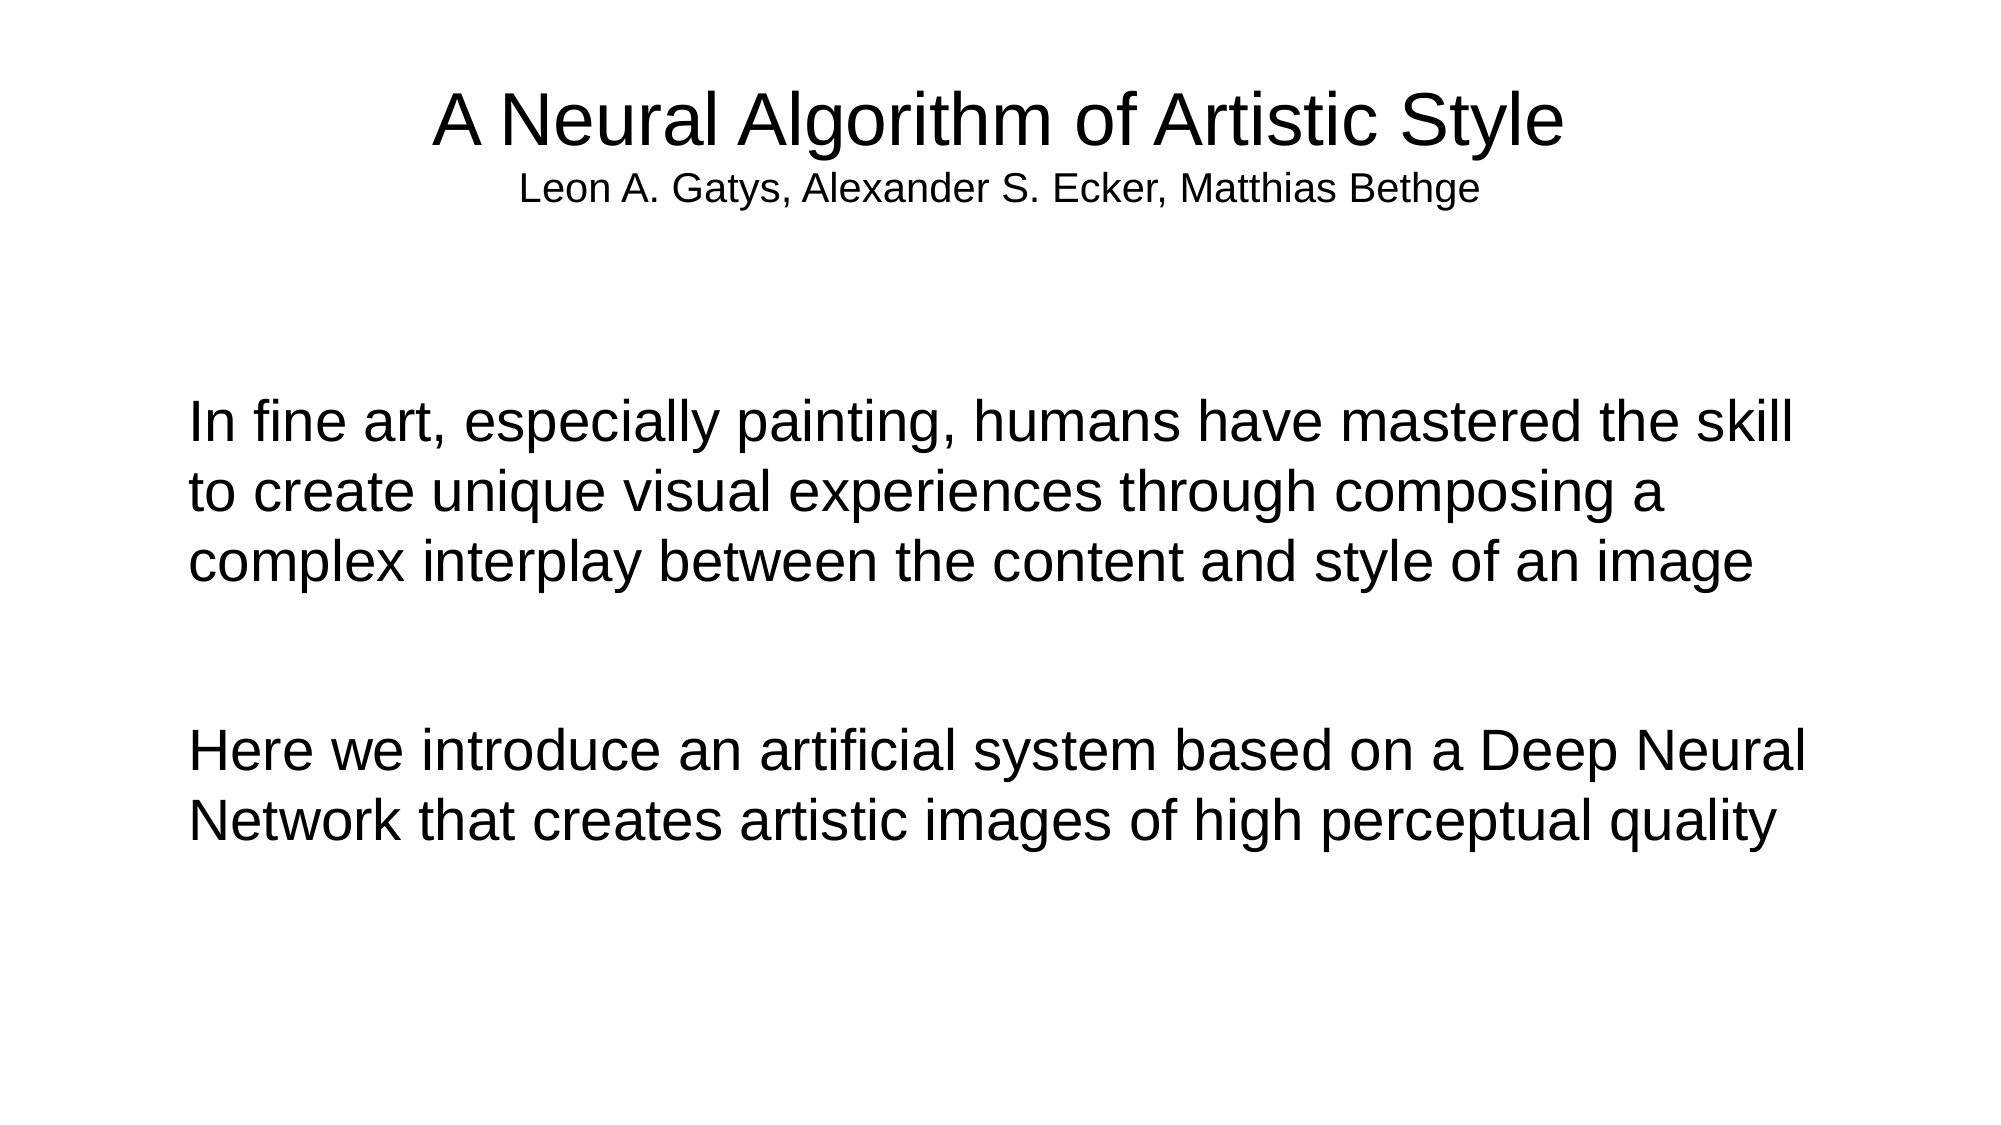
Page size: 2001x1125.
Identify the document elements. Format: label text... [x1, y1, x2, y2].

text_box In ﬁne art, especially painting, humans have mastered the skill to create unique visual experiences through composing a complex interplay between the content and style of an image [173, 375, 1827, 603]
text_box A Neural Algorithm of Artistic Style Leon A. Gatys, Alexander S. Ecker, Matthias Bethge [372, 63, 1628, 220]
text_box Here we introduce an artiﬁcial system based on a Deep Neural Network that creates artistic images of high perceptual quality [173, 704, 1909, 862]
